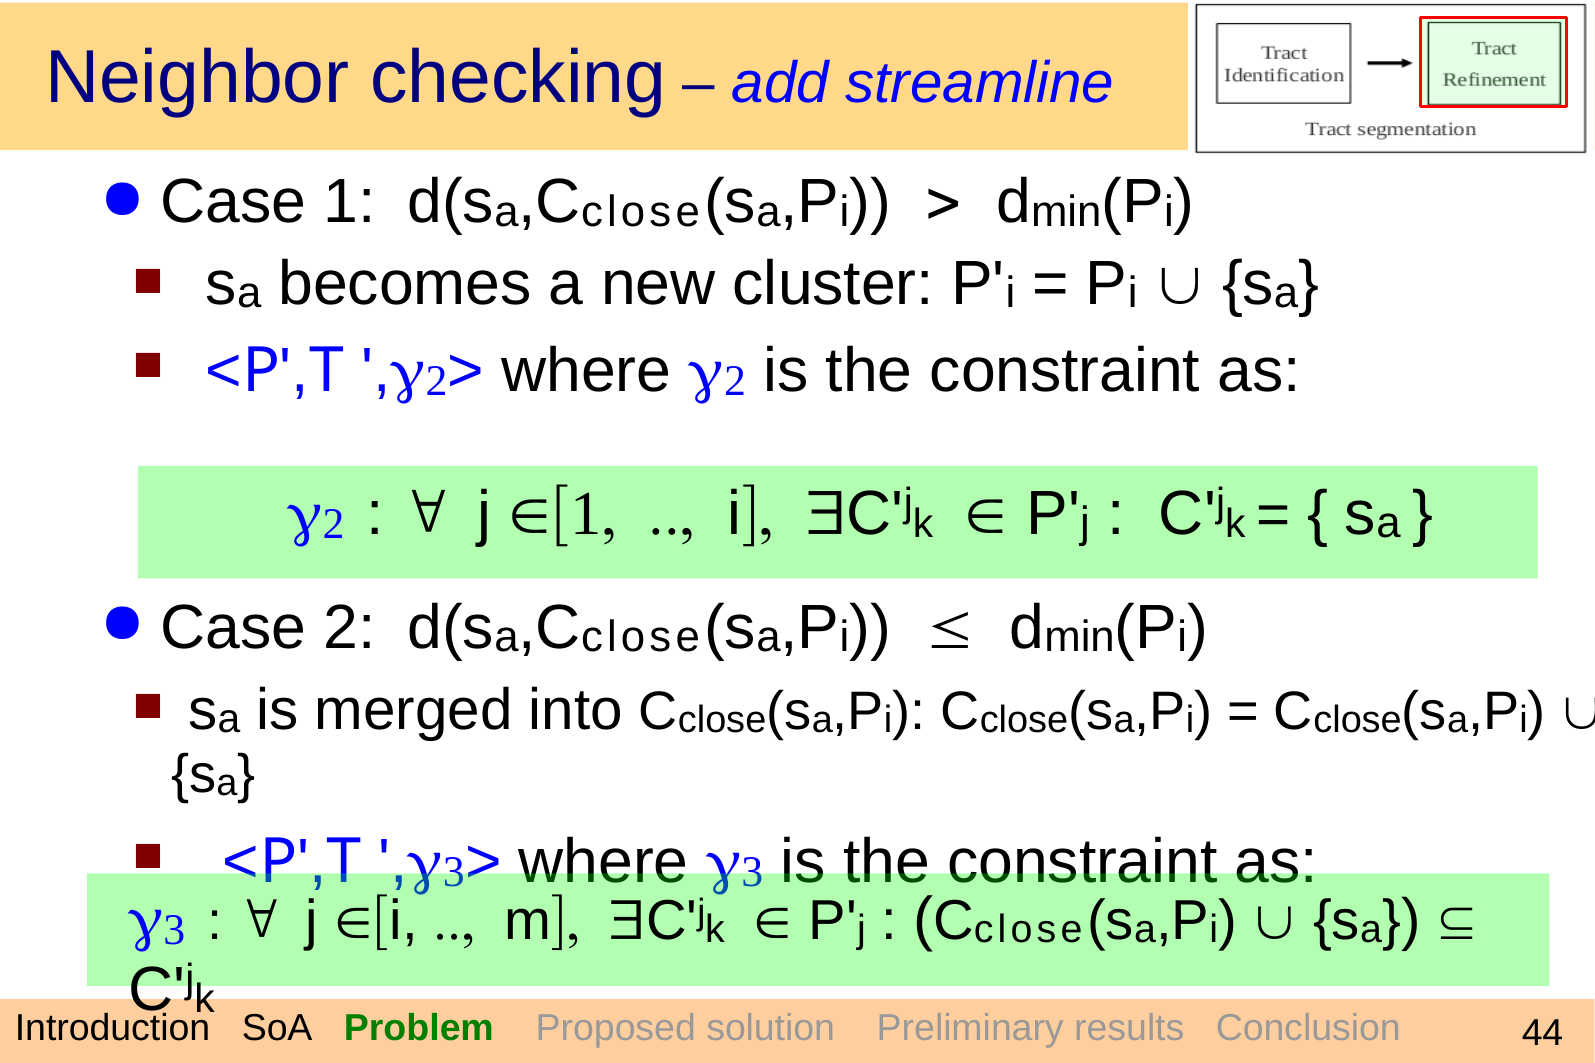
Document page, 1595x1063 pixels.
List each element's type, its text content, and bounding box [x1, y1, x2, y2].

text_box Introduction SoA Problem Proposed solution Preliminary results Conclusion [0, 999, 1595, 1063]
title Neighbor checking – add streamline [0, 2, 1188, 151]
text_box <number> [1377, 1003, 1579, 1063]
list Case 1: d(sa,Cclose(sa,Pi)) > dmin(Pi) sa becomes a new cluster: P'i = Pi È {sa} <P',T ',g2> where g2 is the constraint as: [100, 166, 1595, 490]
list Case 2: d(sa,Cclose(sa,Pi)) £ dmin(Pi) sa is merged into Cclose(sa,Pi): Cclose(sa,Pi) = Cclose(sa,Pi) È {sa} <P',T ',g3> where g3 is the constraint as: [100, 591, 1595, 986]
list [1420, 17, 1567, 107]
list g3 : " j Î[i, .., m], $C'jk Î P'j : (Cclose(sa,Pi) È {sa}) Í C'jk [86, 873, 1550, 986]
picture [1188, 0, 1595, 161]
list g2 : " j Î[1, .., i], $C'jk Î P'j : C'jk = { sa } [138, 465, 1538, 579]
